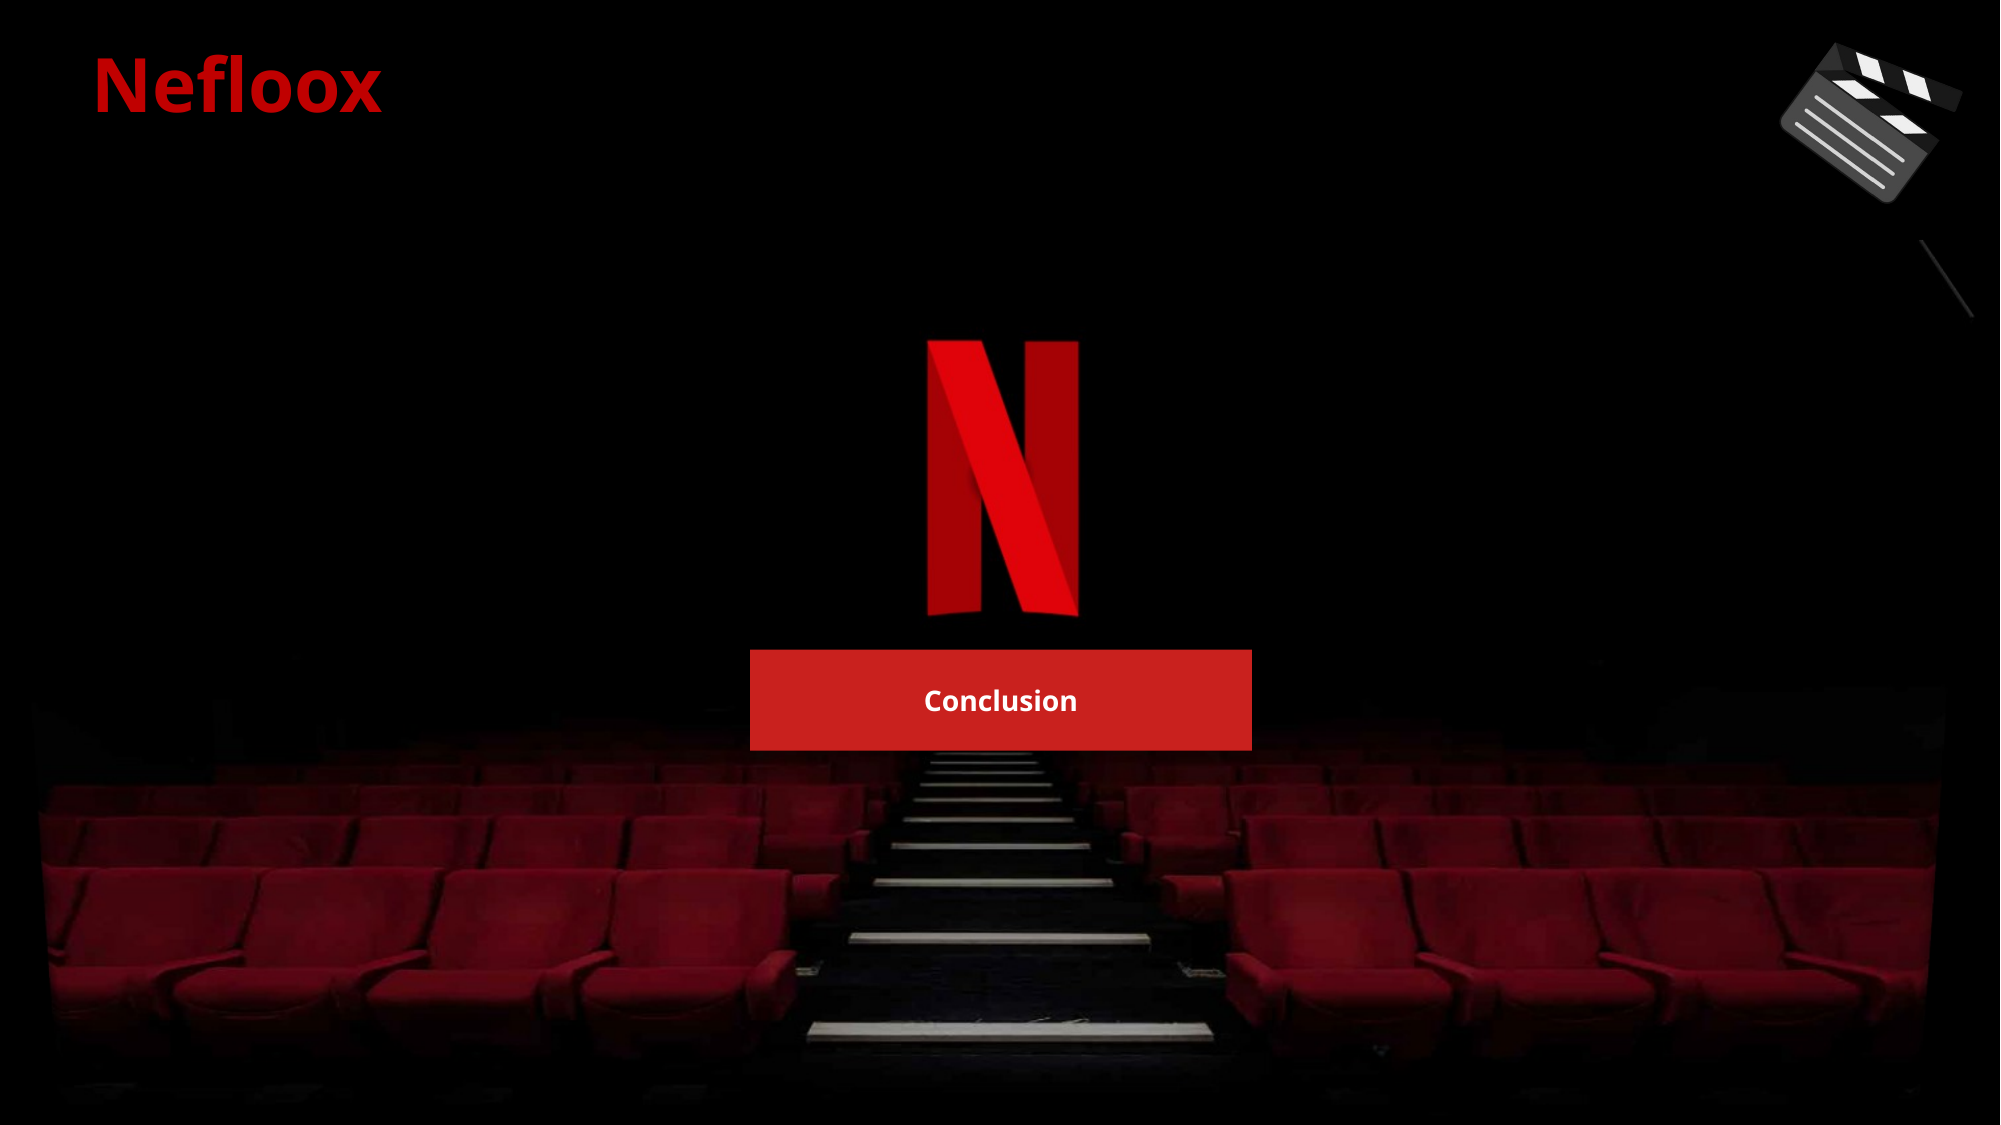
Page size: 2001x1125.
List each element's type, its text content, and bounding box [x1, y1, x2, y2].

text_box Conclusion [750, 649, 1252, 751]
picture [1748, 0, 1997, 235]
picture [5, 210, 1975, 1117]
text_box Nefloox [76, 25, 443, 128]
